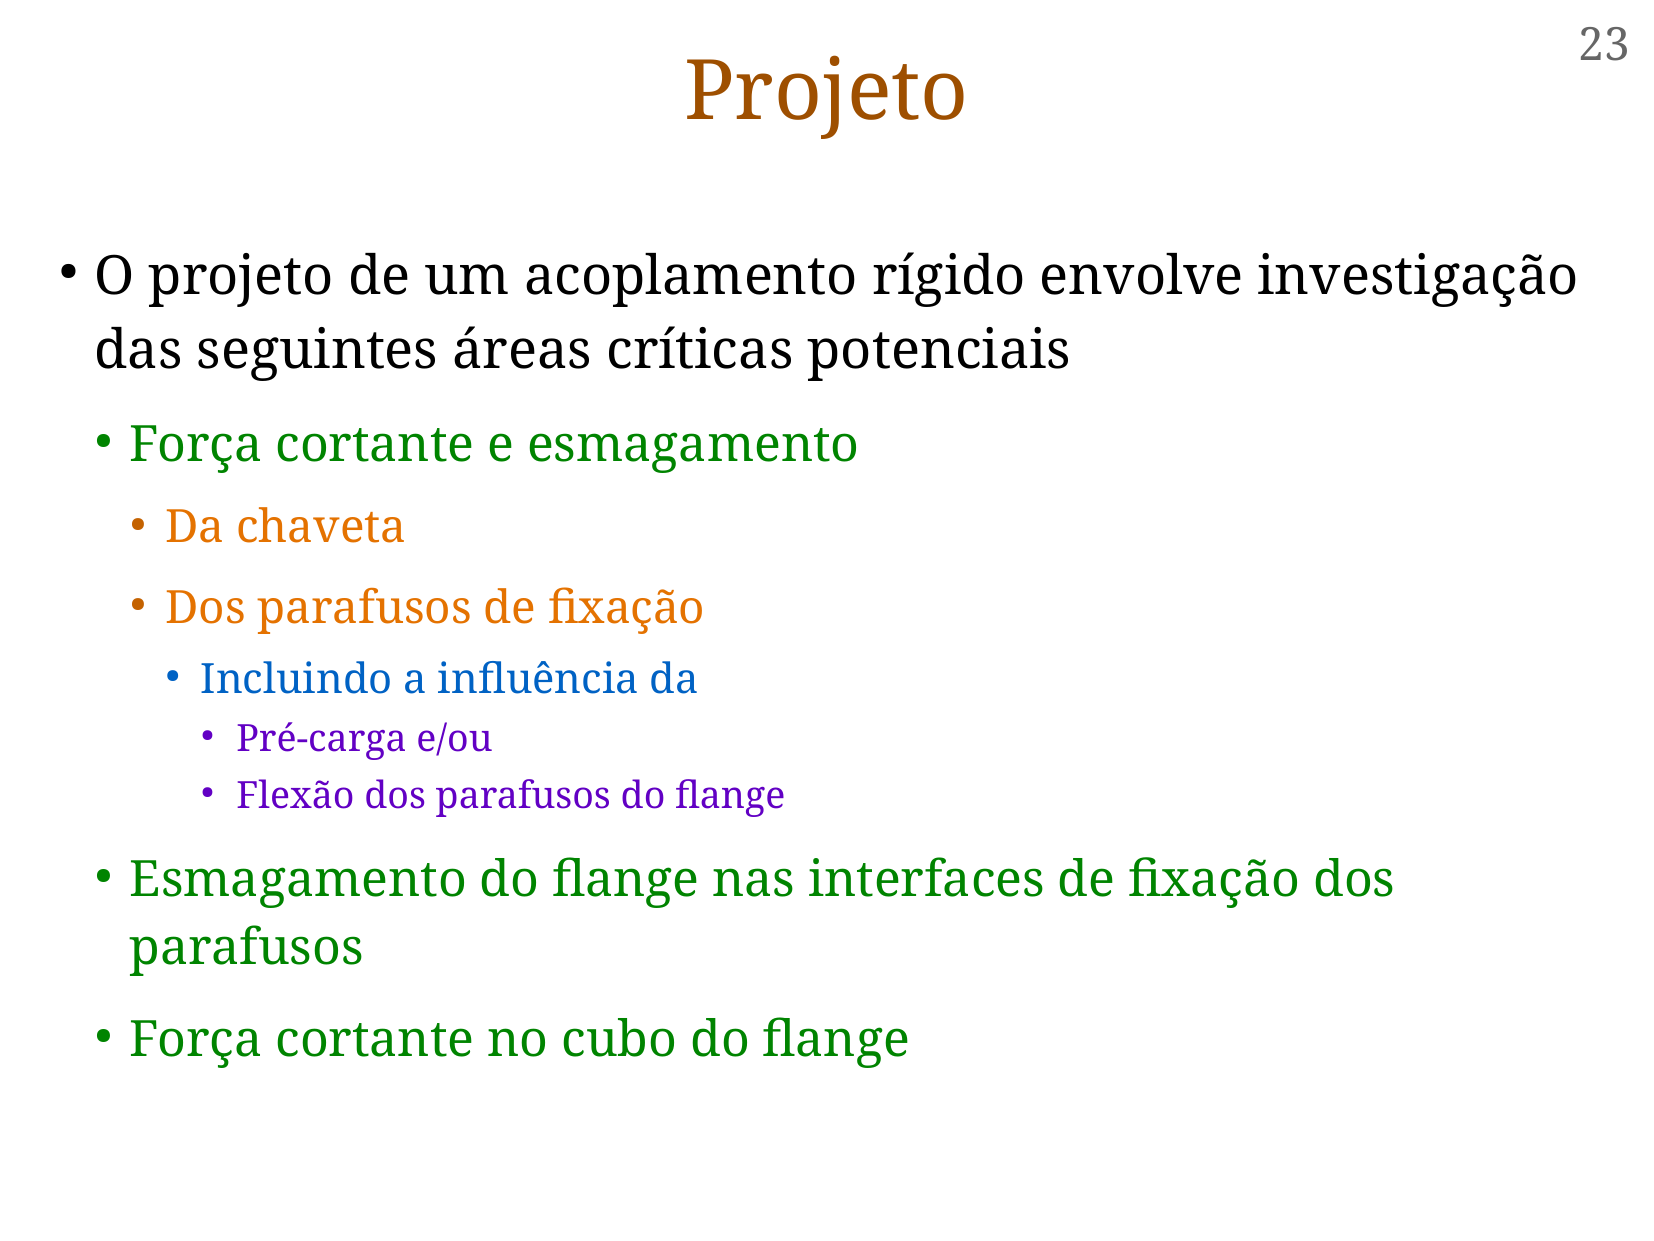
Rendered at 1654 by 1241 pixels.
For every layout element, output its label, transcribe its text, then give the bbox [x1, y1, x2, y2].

title Projeto [59, 29, 1595, 148]
list O projeto de um acoplamento rígido envolve investigação das seguintes áreas críticas potenciais Força cortante e esmagamento Da chaveta Dos parafusos de fixação Incluindo a influência da Pré-carga e/ou Flexão dos parafusos do flange Esmagamento do flange nas interfaces de fixação dos parafusos Força cortante no cubo do flange [59, 236, 1595, 1211]
